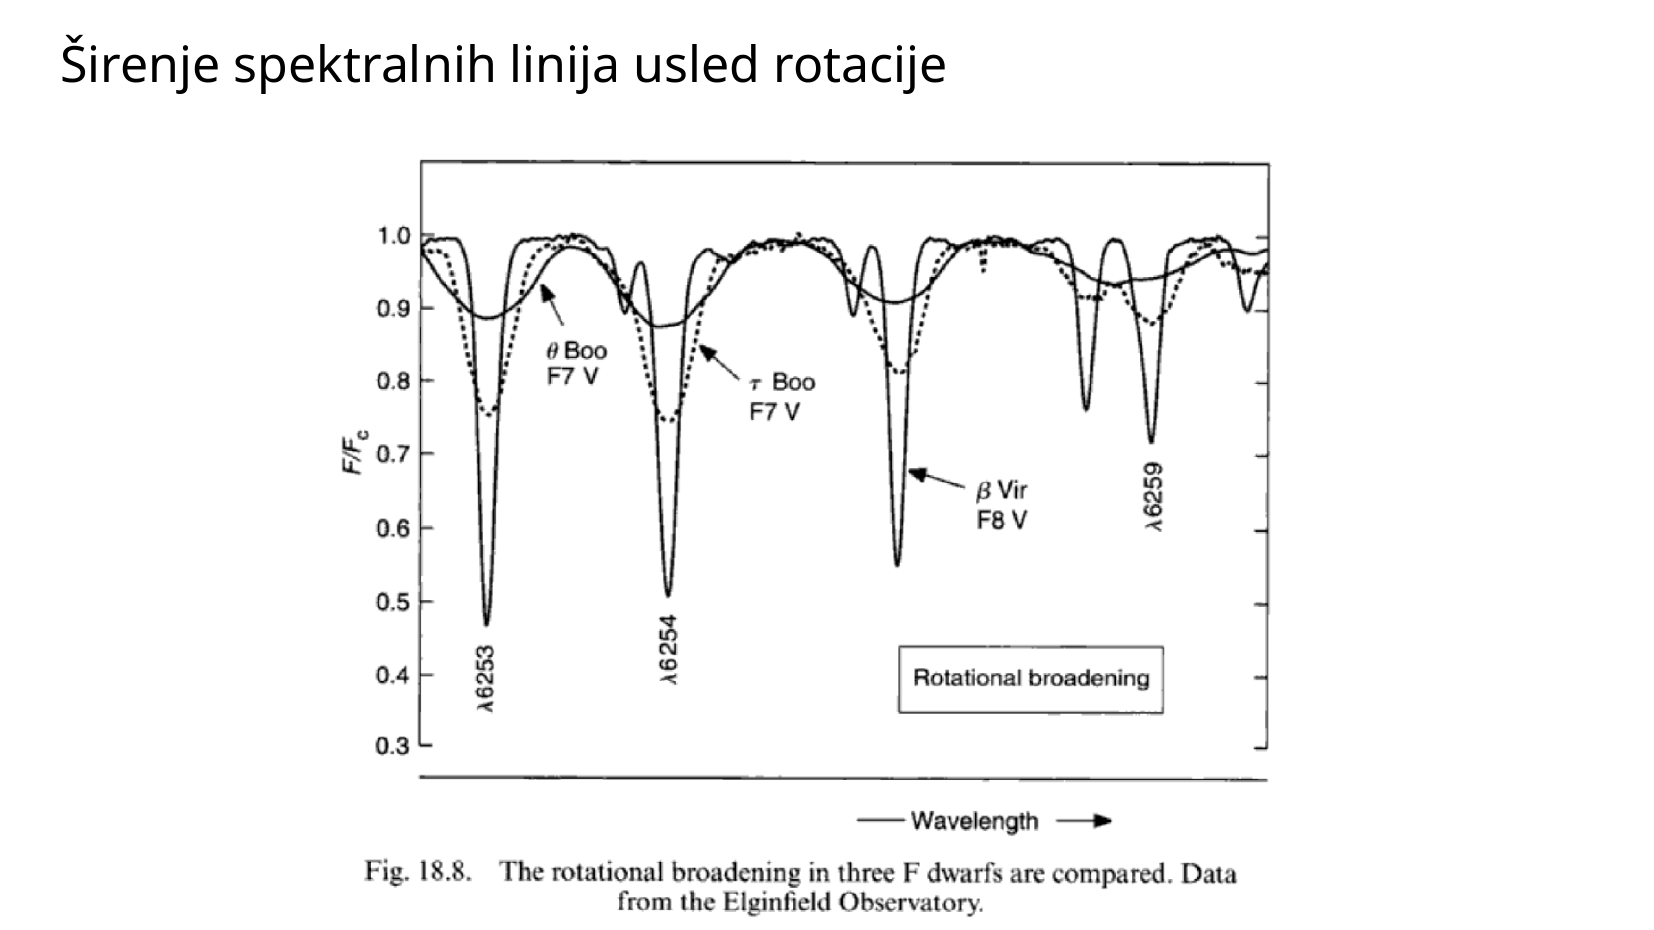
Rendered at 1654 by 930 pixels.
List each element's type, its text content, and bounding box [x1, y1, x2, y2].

picture [290, 139, 1351, 930]
title Širenje spektralnih linija usled rotacije [59, 13, 1648, 113]
